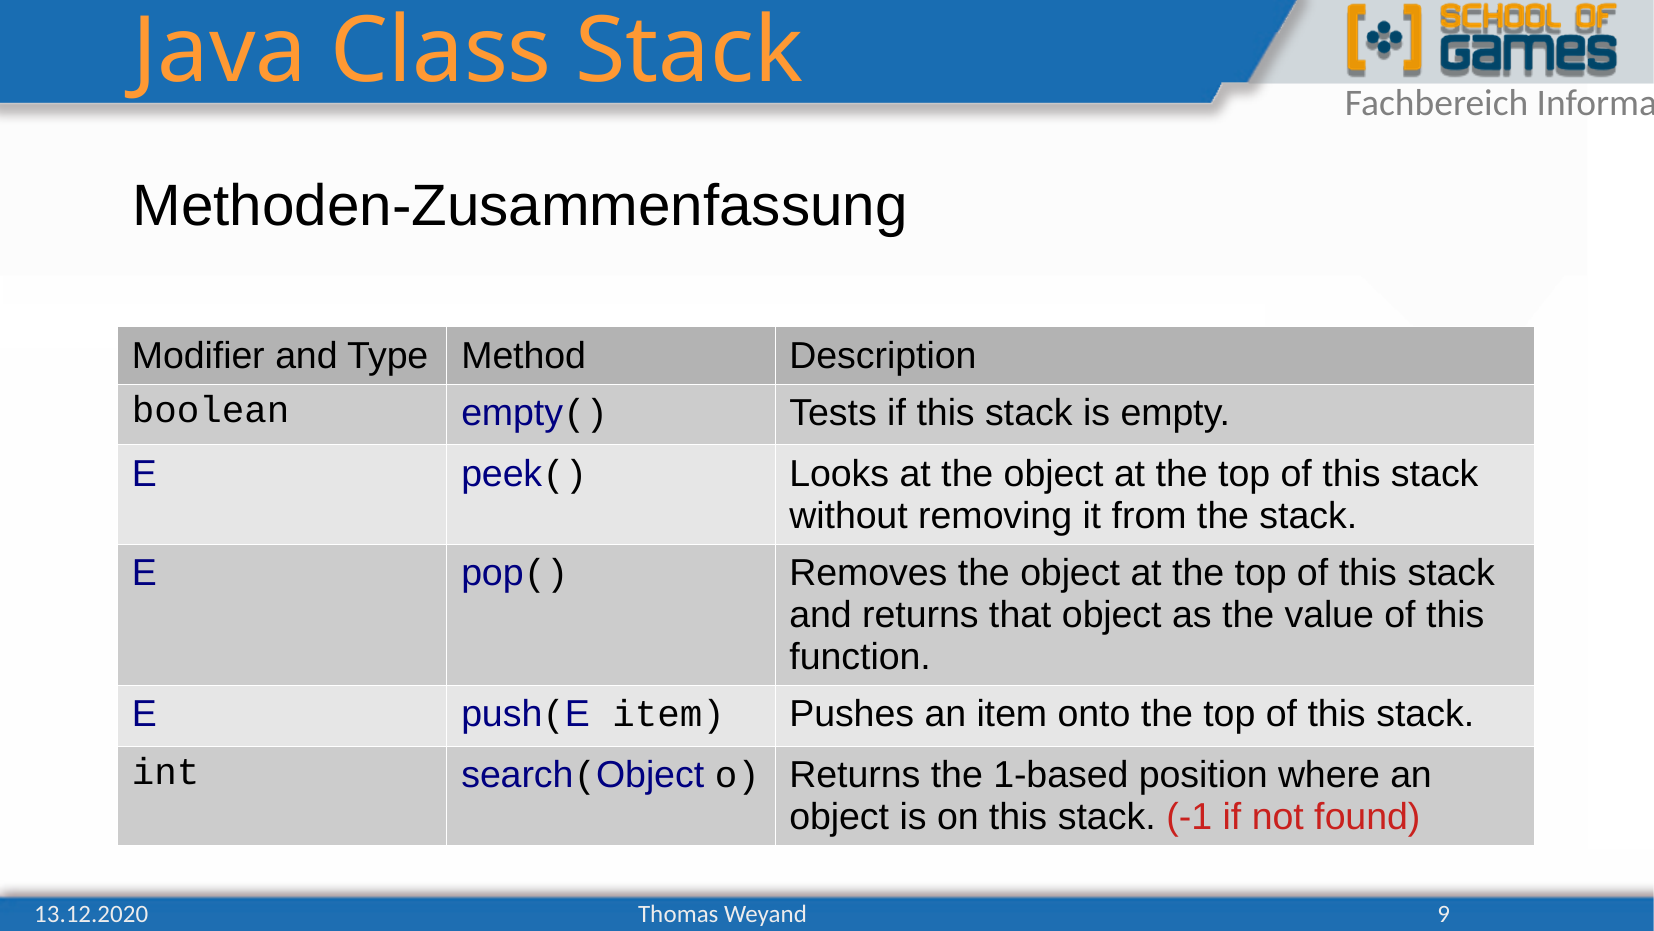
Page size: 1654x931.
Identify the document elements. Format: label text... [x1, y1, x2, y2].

table_cell Pushes an item onto the top of this stack. [776, 686, 1534, 746]
table_cell boolean [118, 385, 446, 444]
table_cell Tests if this stack is empty. [776, 385, 1534, 444]
table_cell E [118, 686, 446, 746]
table_cell Returns the 1-based position where an object is on this stack. (-1 if not found) [776, 747, 1534, 845]
table_cell empty() [447, 385, 775, 444]
table_cell Looks at the object at the top of this stack without removing it from the stack. [776, 445, 1534, 544]
table_cell Removes the object at the top of this stack and returns that object as the value of this function. [776, 545, 1534, 685]
table_header Method [447, 327, 775, 384]
table_cell search(Object o) [447, 747, 775, 845]
text_box Thomas Weyand [449, 888, 997, 931]
table_cell pop() [447, 545, 775, 685]
table_cell peek() [447, 445, 775, 544]
picture [1274, 0, 1654, 191]
text_box Java Class Stack [118, 0, 1145, 142]
table_header Modifier and Type [118, 327, 446, 384]
table_cell push(E item) [447, 686, 775, 746]
picture [1644, 107, 1651, 113]
table_cell E [118, 445, 446, 544]
text_box 13.12.2020 [19, 888, 352, 931]
text_box Methoden-Zusammenfassung [118, 165, 924, 246]
table_cell int [118, 747, 446, 845]
table_cell E [118, 545, 446, 685]
table_header Description [776, 327, 1534, 384]
text_box <Foliennummer> [1132, 888, 1465, 931]
